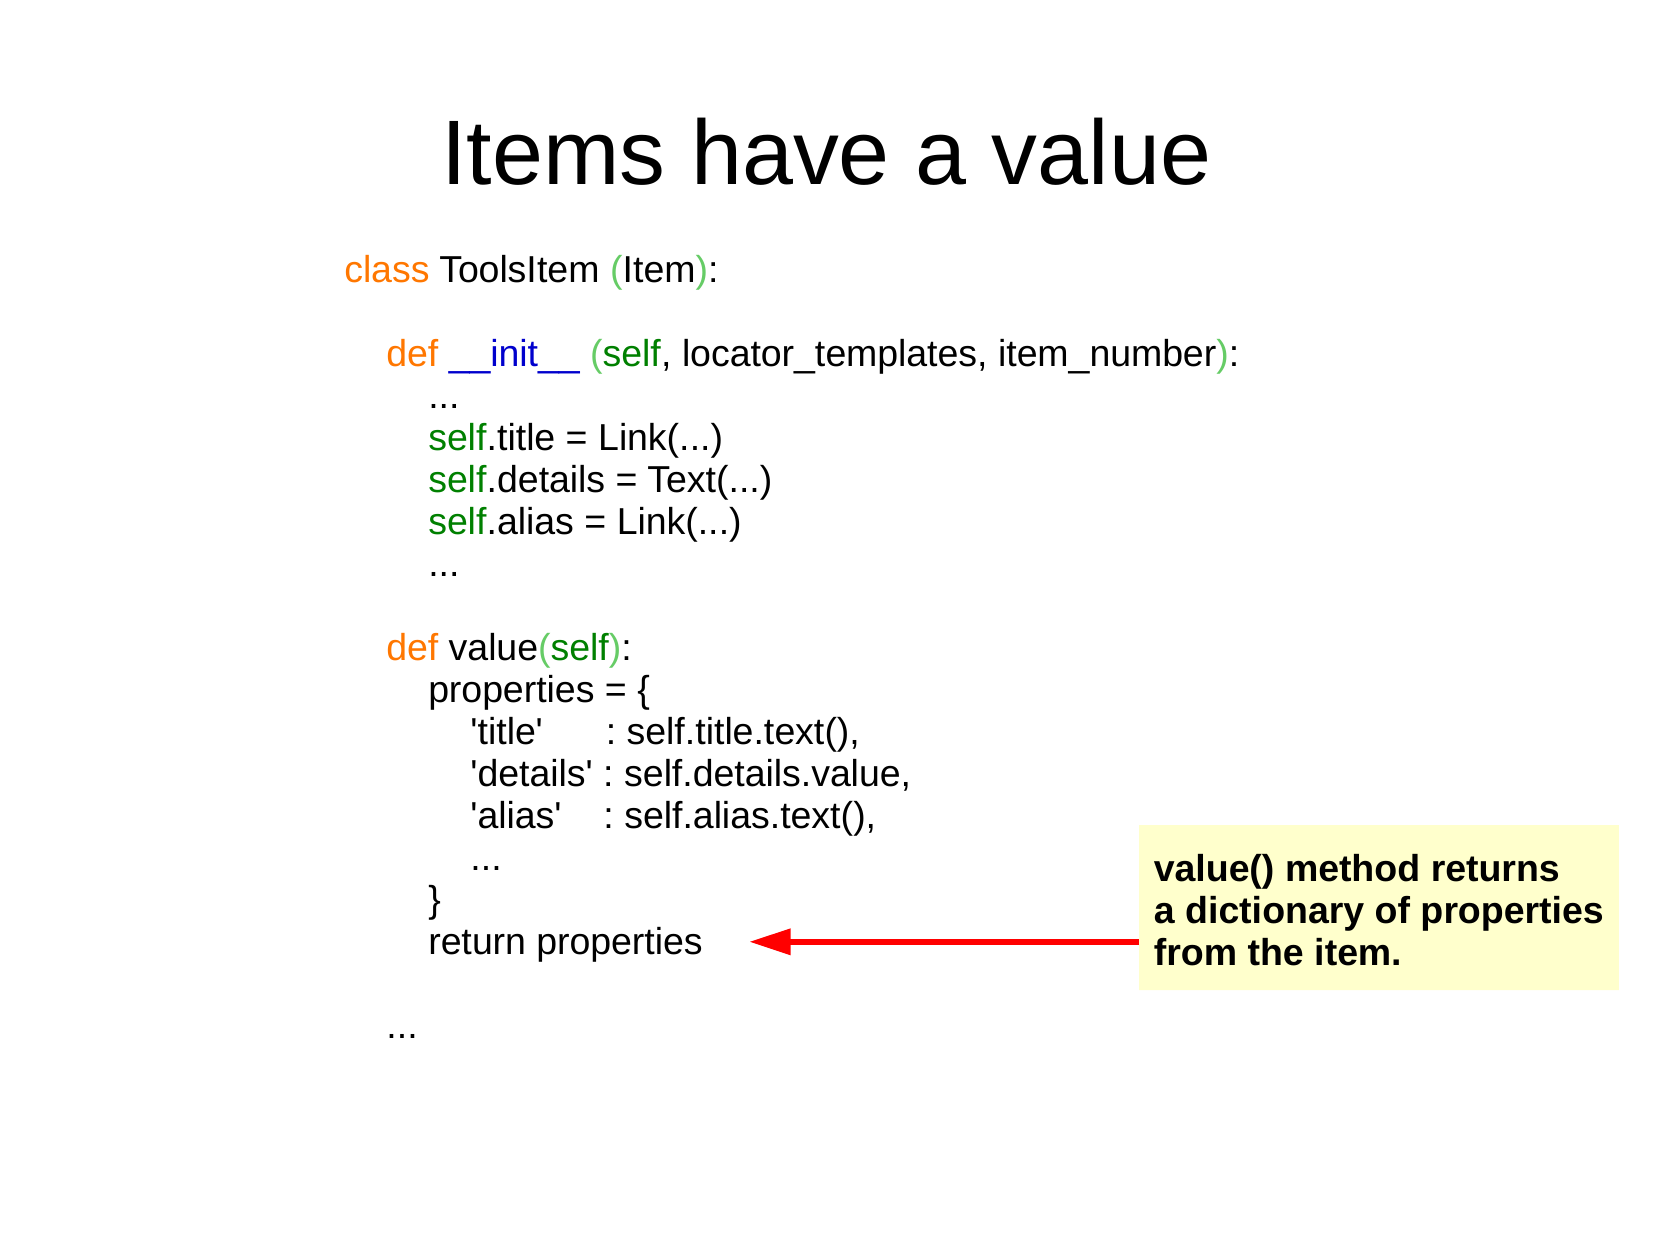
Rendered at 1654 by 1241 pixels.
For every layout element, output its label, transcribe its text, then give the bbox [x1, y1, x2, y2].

text_box value() method returns a dictionary of properties from the item. [1139, 840, 1619, 991]
text_box [1139, 825, 1619, 840]
title Items have a value [82, 49, 1571, 257]
text_box class ToolsItem (Item): def __init__ (self, locator_templates, item_number): ... self.title = Link(...) self.details = Text(...) self.alias = Link(...) ... def value(self): properties = { 'title' : self.title.text(), 'details' : self.details.value, 'alias' : self.alias.text(), ... } return properties ... [329, 241, 1255, 1055]
